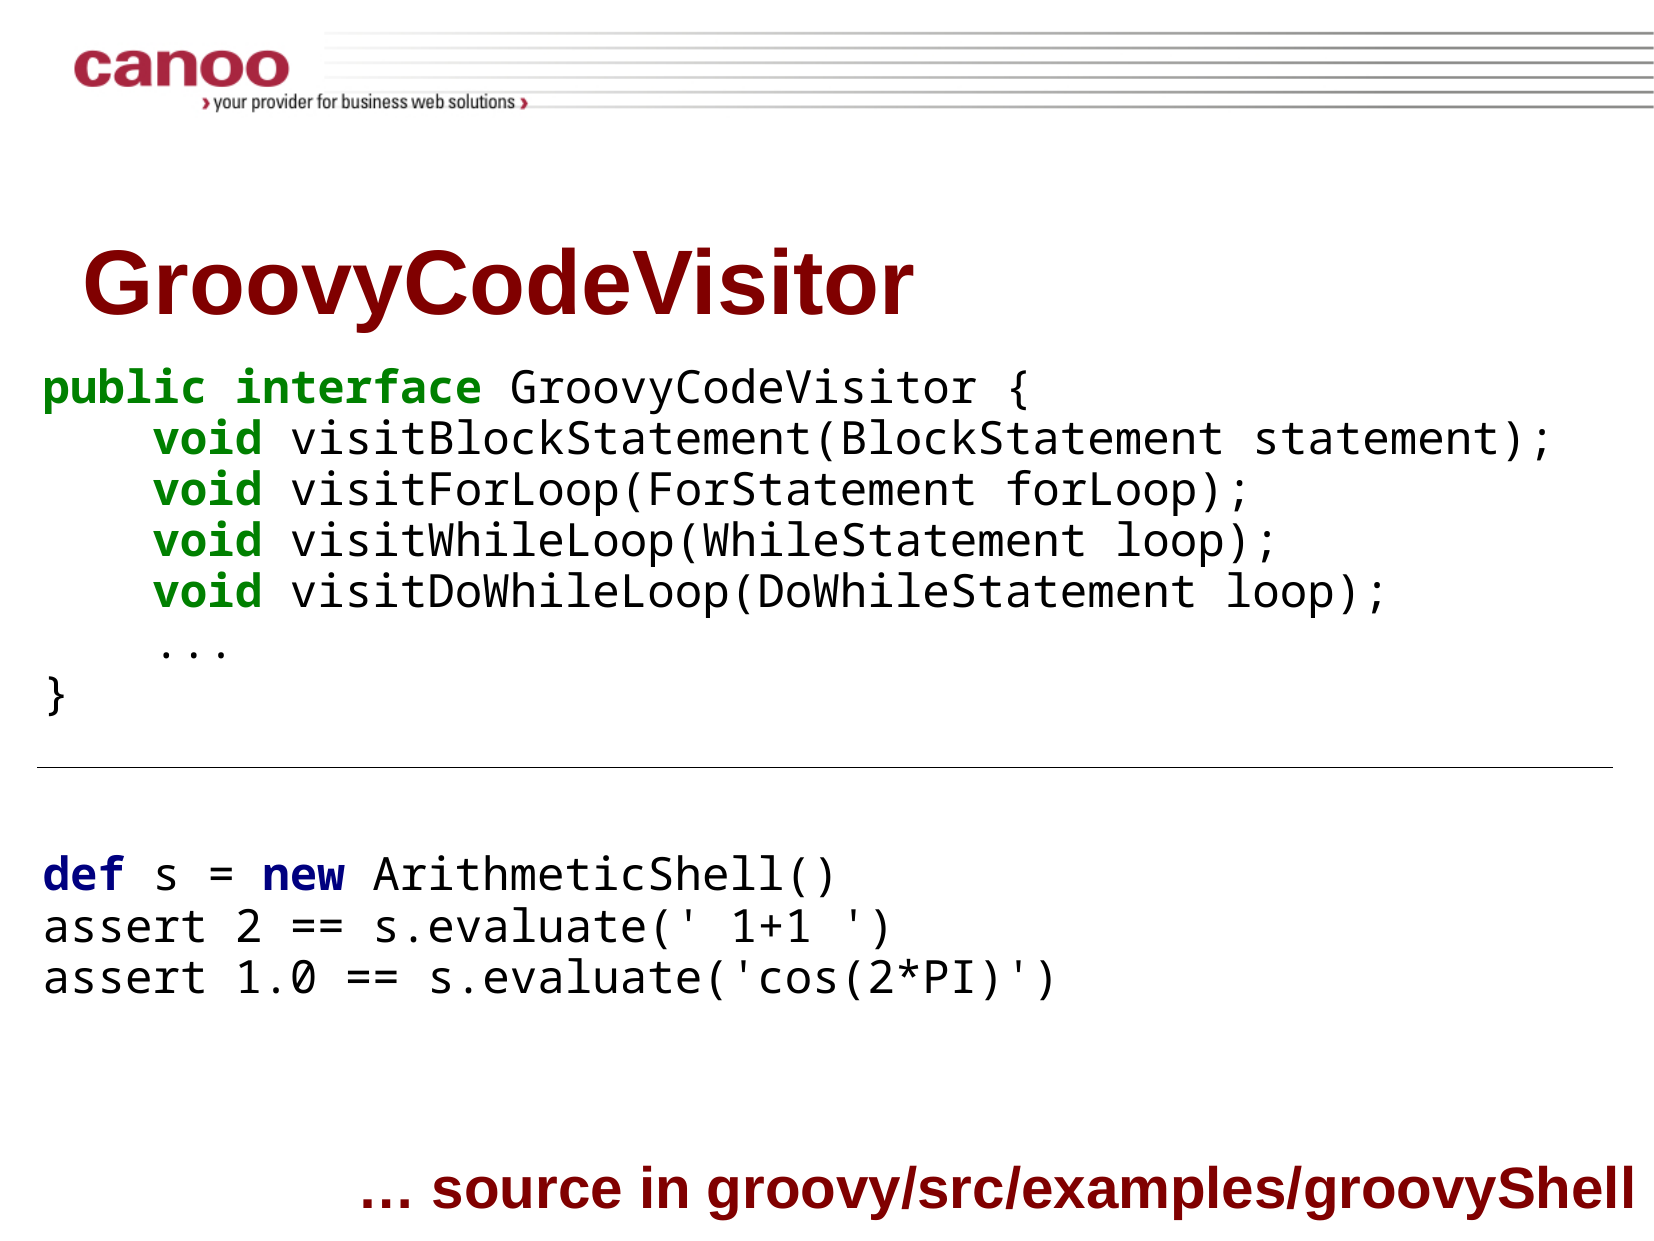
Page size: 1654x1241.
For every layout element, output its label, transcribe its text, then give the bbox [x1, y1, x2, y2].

title … source in groovy/src/examples/groovyShell [37, 1142, 1638, 1235]
text_box public interface GroovyCodeVisitor { void visitBlockStatement(BlockStatement statement); void visitForLoop(ForStatement forLoop); void visitWhileLoop(WhileStatement loop); void visitDoWhileLoop(DoWhileStatement loop); ... } def s = new ArithmeticShell() assert 2 == s.evaluate(' 1+1 ') assert 1.0 == s.evaluate('cos(2*PI)') [27, 354, 1613, 1218]
picture [0, 0, 1654, 166]
title GroovyCodeVisitor [82, 179, 1571, 387]
